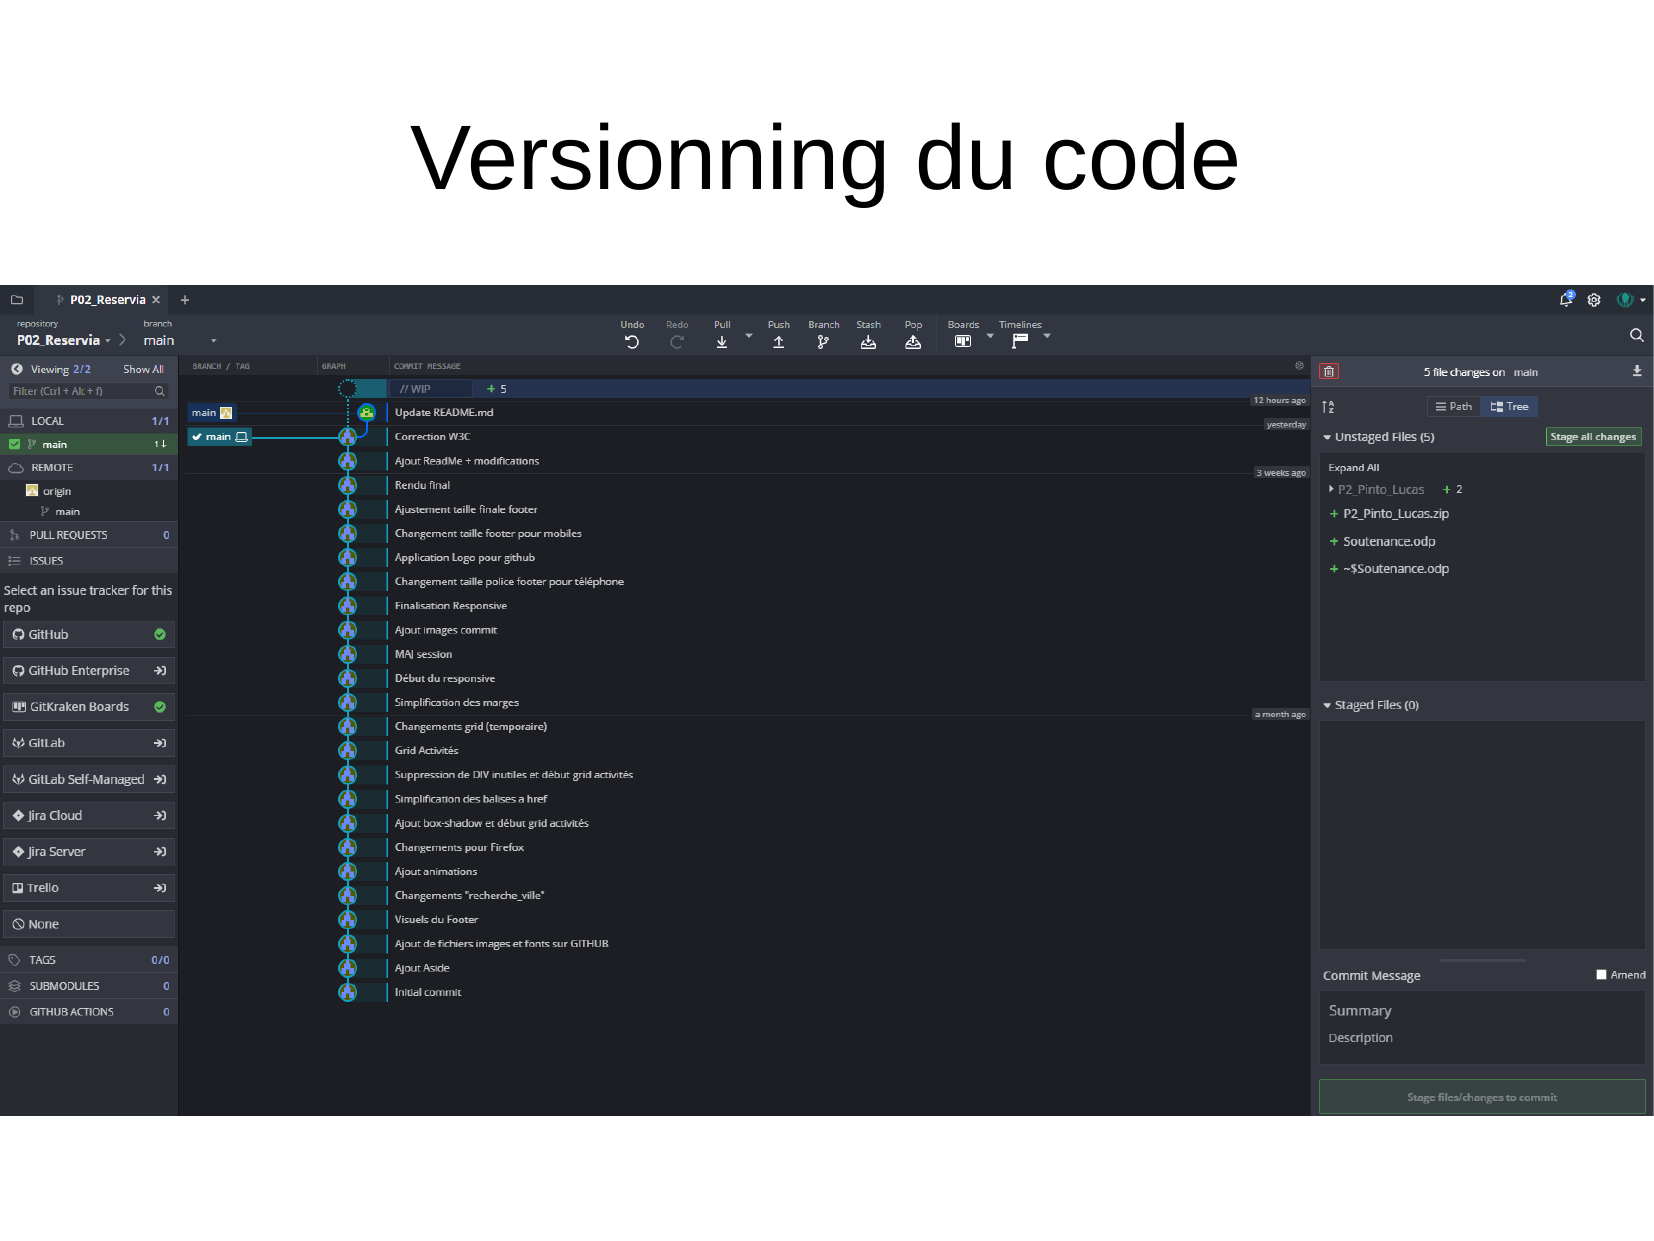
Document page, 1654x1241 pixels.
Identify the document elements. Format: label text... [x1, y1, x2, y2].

picture [0, 283, 1654, 1116]
title Versionning du code [82, 49, 1571, 257]
